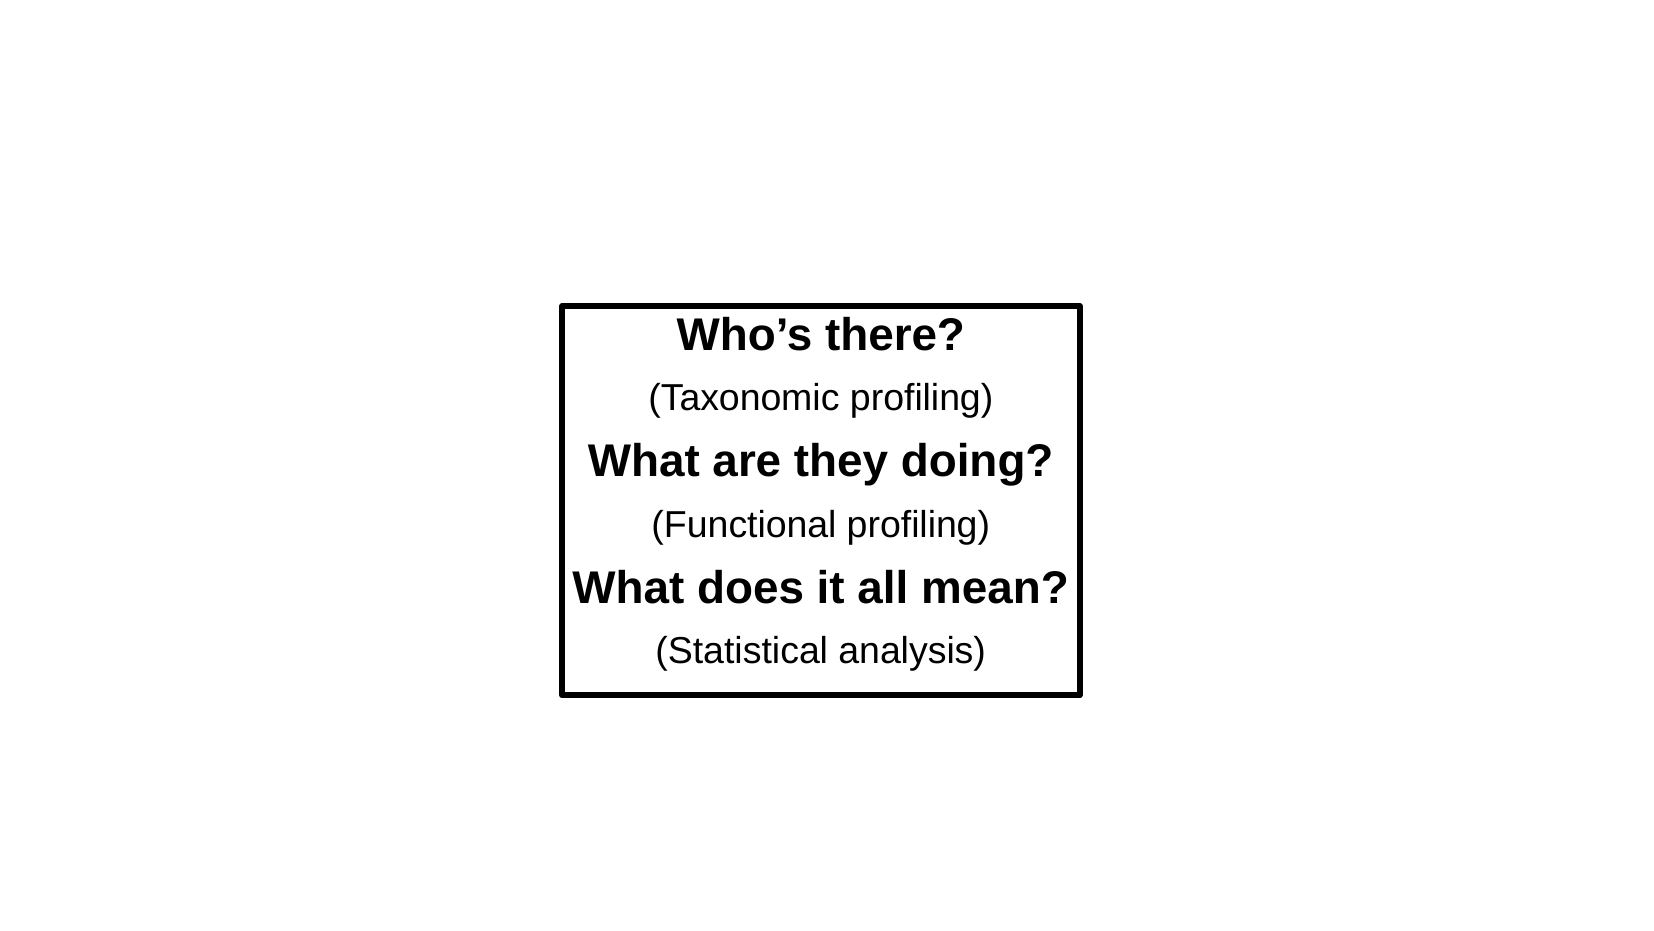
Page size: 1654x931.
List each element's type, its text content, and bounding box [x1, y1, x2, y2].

list Who’s there? (Taxonomic profiling) What are they doing? (Functional profiling) What does it all mean? (Statistical analysis) [562, 305, 1080, 696]
